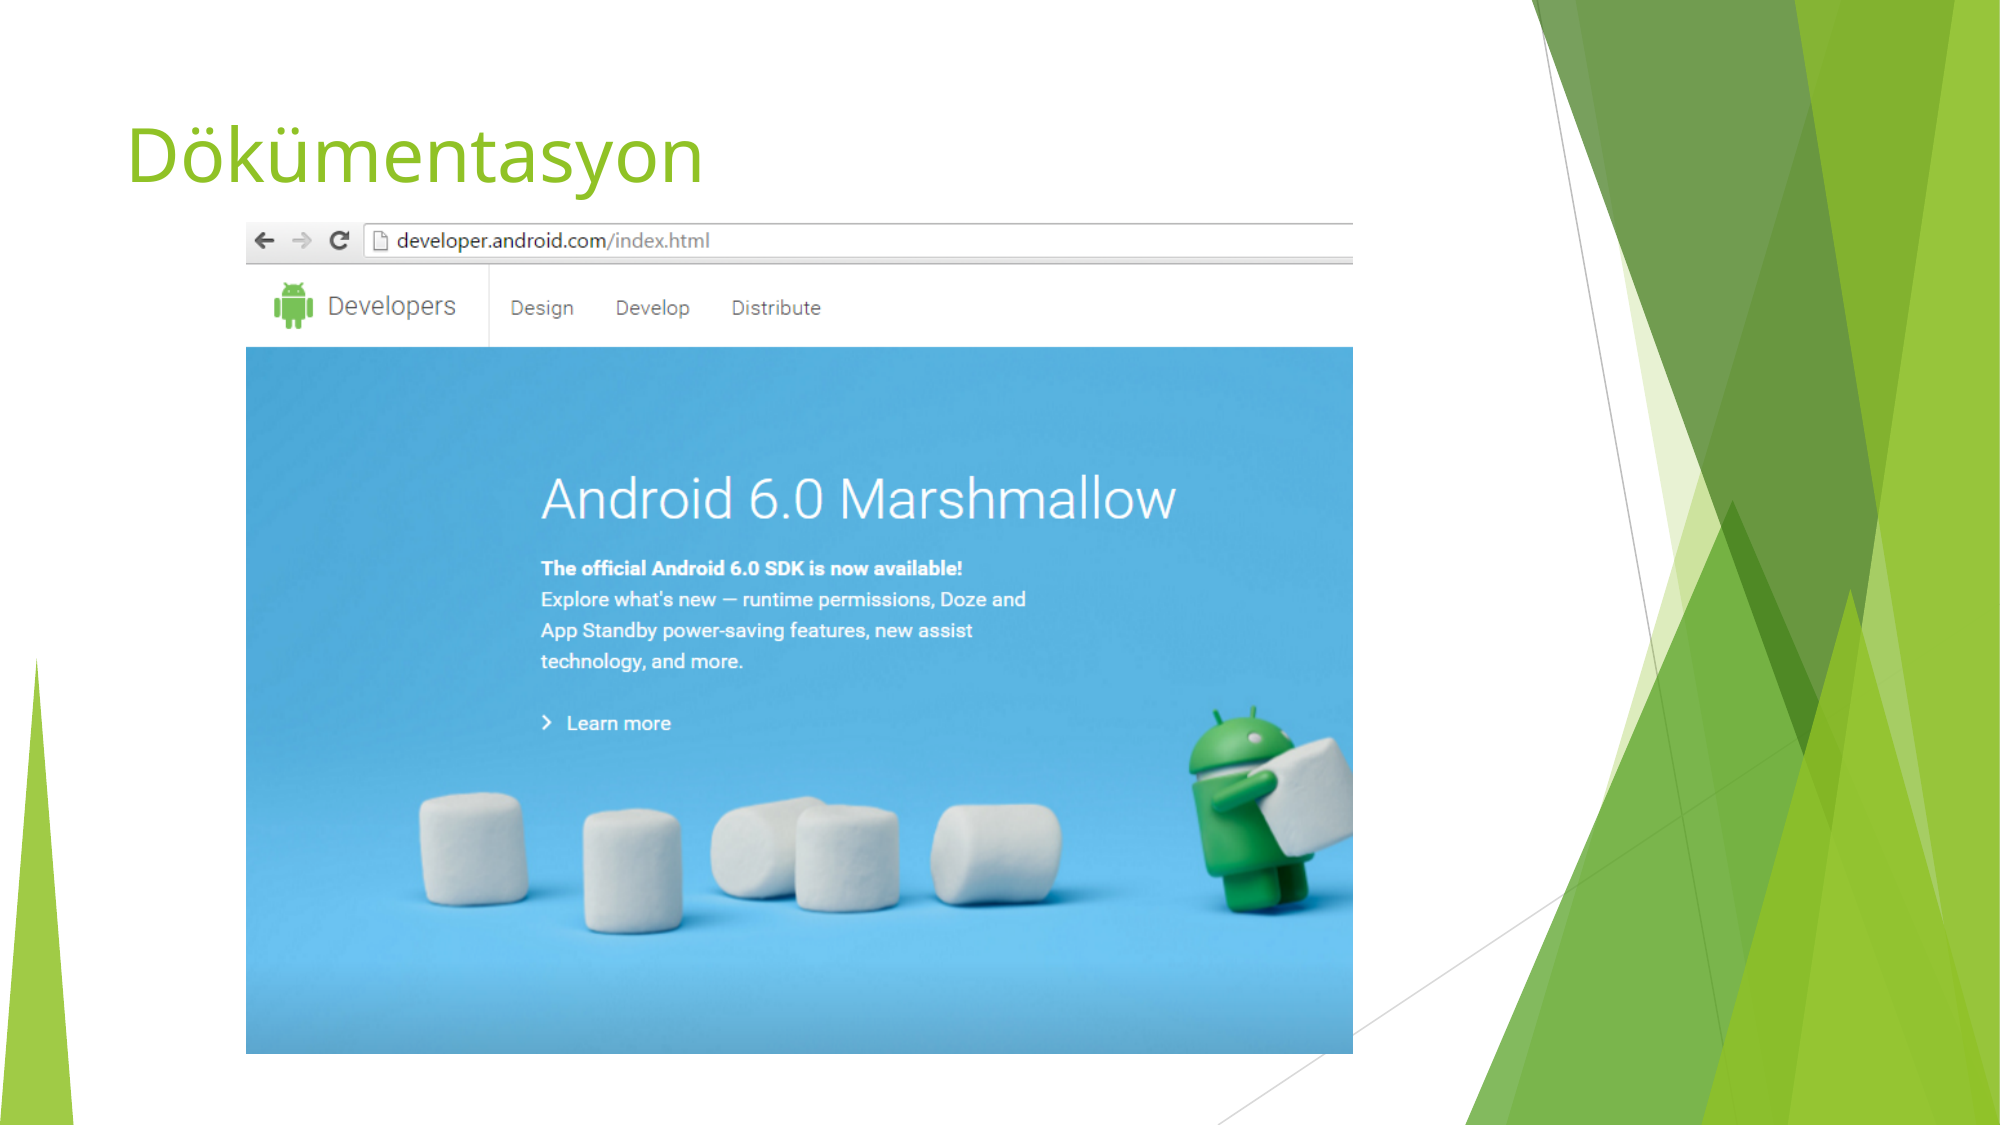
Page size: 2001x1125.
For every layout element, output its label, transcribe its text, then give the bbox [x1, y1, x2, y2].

picture [246, 222, 1353, 1054]
title Dökümentasyon [111, 99, 1522, 317]
